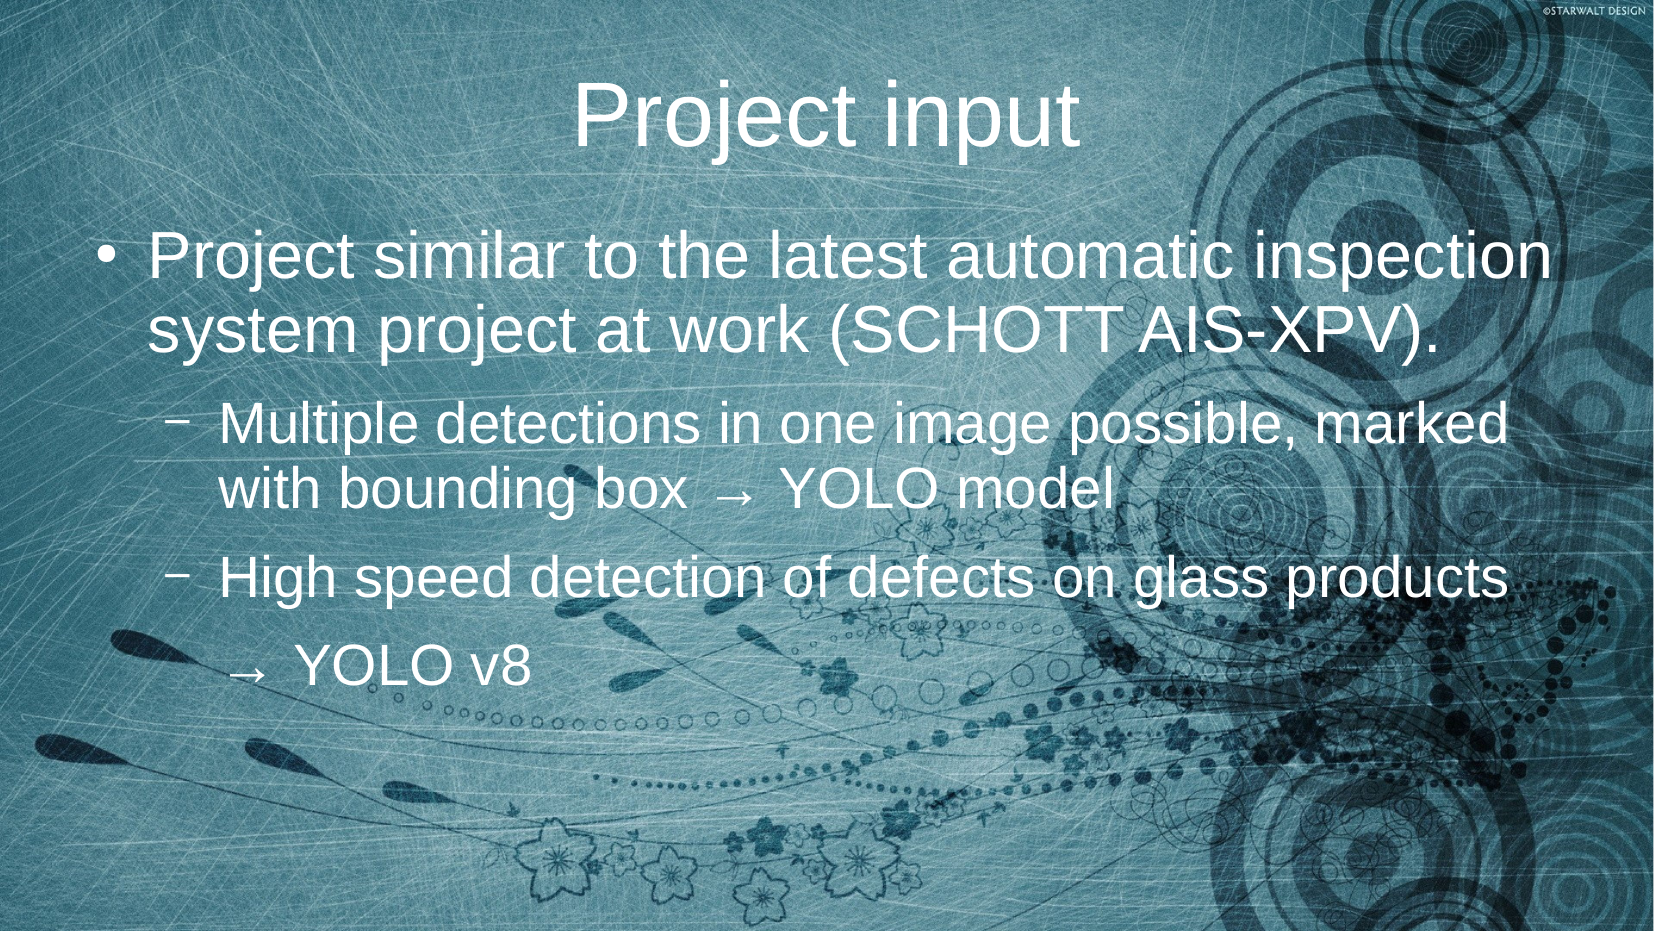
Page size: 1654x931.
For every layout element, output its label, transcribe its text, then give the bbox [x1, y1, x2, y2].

picture [0, 0, 1654, 931]
title Project input [82, 37, 1571, 193]
list Project similar to the latest automatic inspection system project at work (SCHOTT AIS-XPV). Multiple detections in one image possible, marked with bounding box → YOLO model High speed detection of defects on glass products → YOLO v8 [76, 217, 1565, 758]
